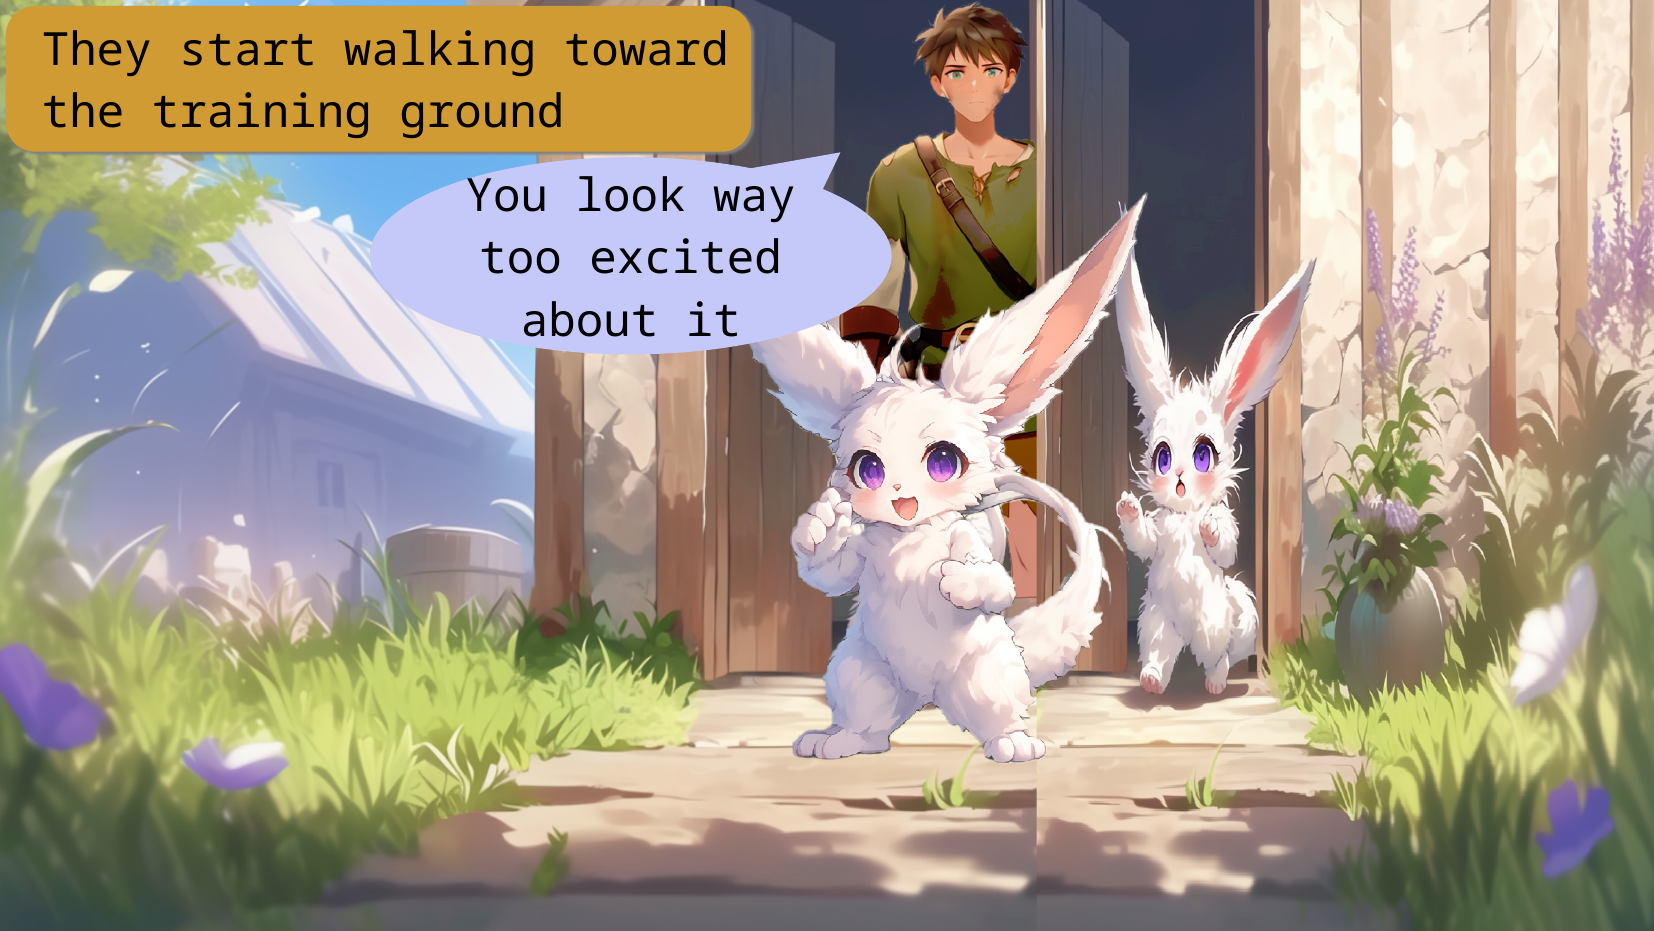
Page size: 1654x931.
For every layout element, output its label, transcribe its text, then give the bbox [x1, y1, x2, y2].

text_box You look way too excited about it [369, 152, 892, 355]
text_box They start walking toward the training ground [5, 5, 752, 152]
picture [0, 0, 1654, 931]
